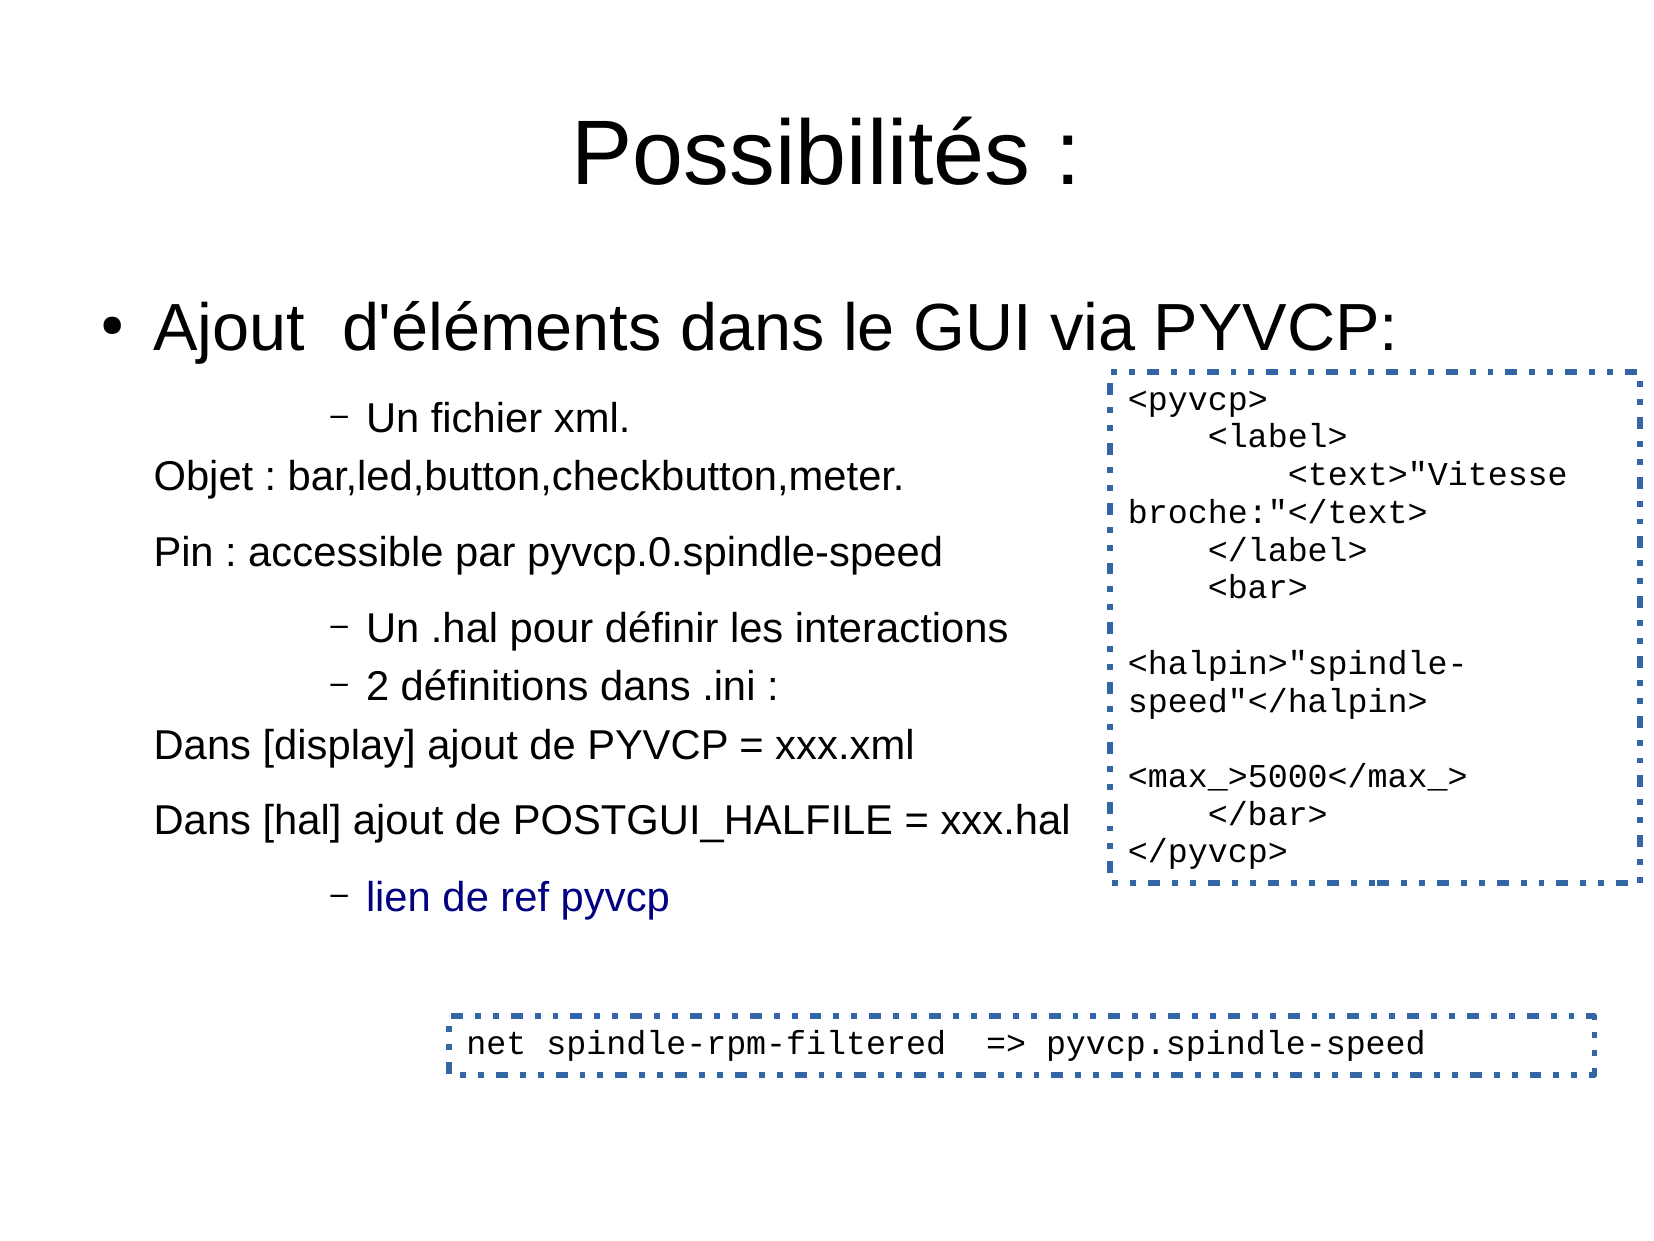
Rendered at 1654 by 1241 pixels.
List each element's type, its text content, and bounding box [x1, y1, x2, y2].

list Ajout d'éléments dans le GUI via PYVCP: Un fichier xml. Objet : bar,led,button,checkbutton,meter. Pin : accessible par pyvcp.0.spindle-speed Un .hal pour définir les interactions 2 définitions dans .ini : Dans [display] ajout de PYVCP = xxx.xml Dans [hal] ajout de POSTGUI_HALFILE = xxx.hal lien de ref pyvcp [82, 290, 1571, 1010]
text_box <pyvcp> <label> <text>"Vitesse broche:"</text> </label> <bar> <halpin>"spindle-speed"</halpin> <max_>5000</max_> </bar> </pyvcp> [1110, 372, 1640, 884]
title Possibilités : [82, 49, 1571, 257]
text_box net spindle-rpm-filtered => pyvcp.spindle-speed [448, 1016, 1595, 1075]
